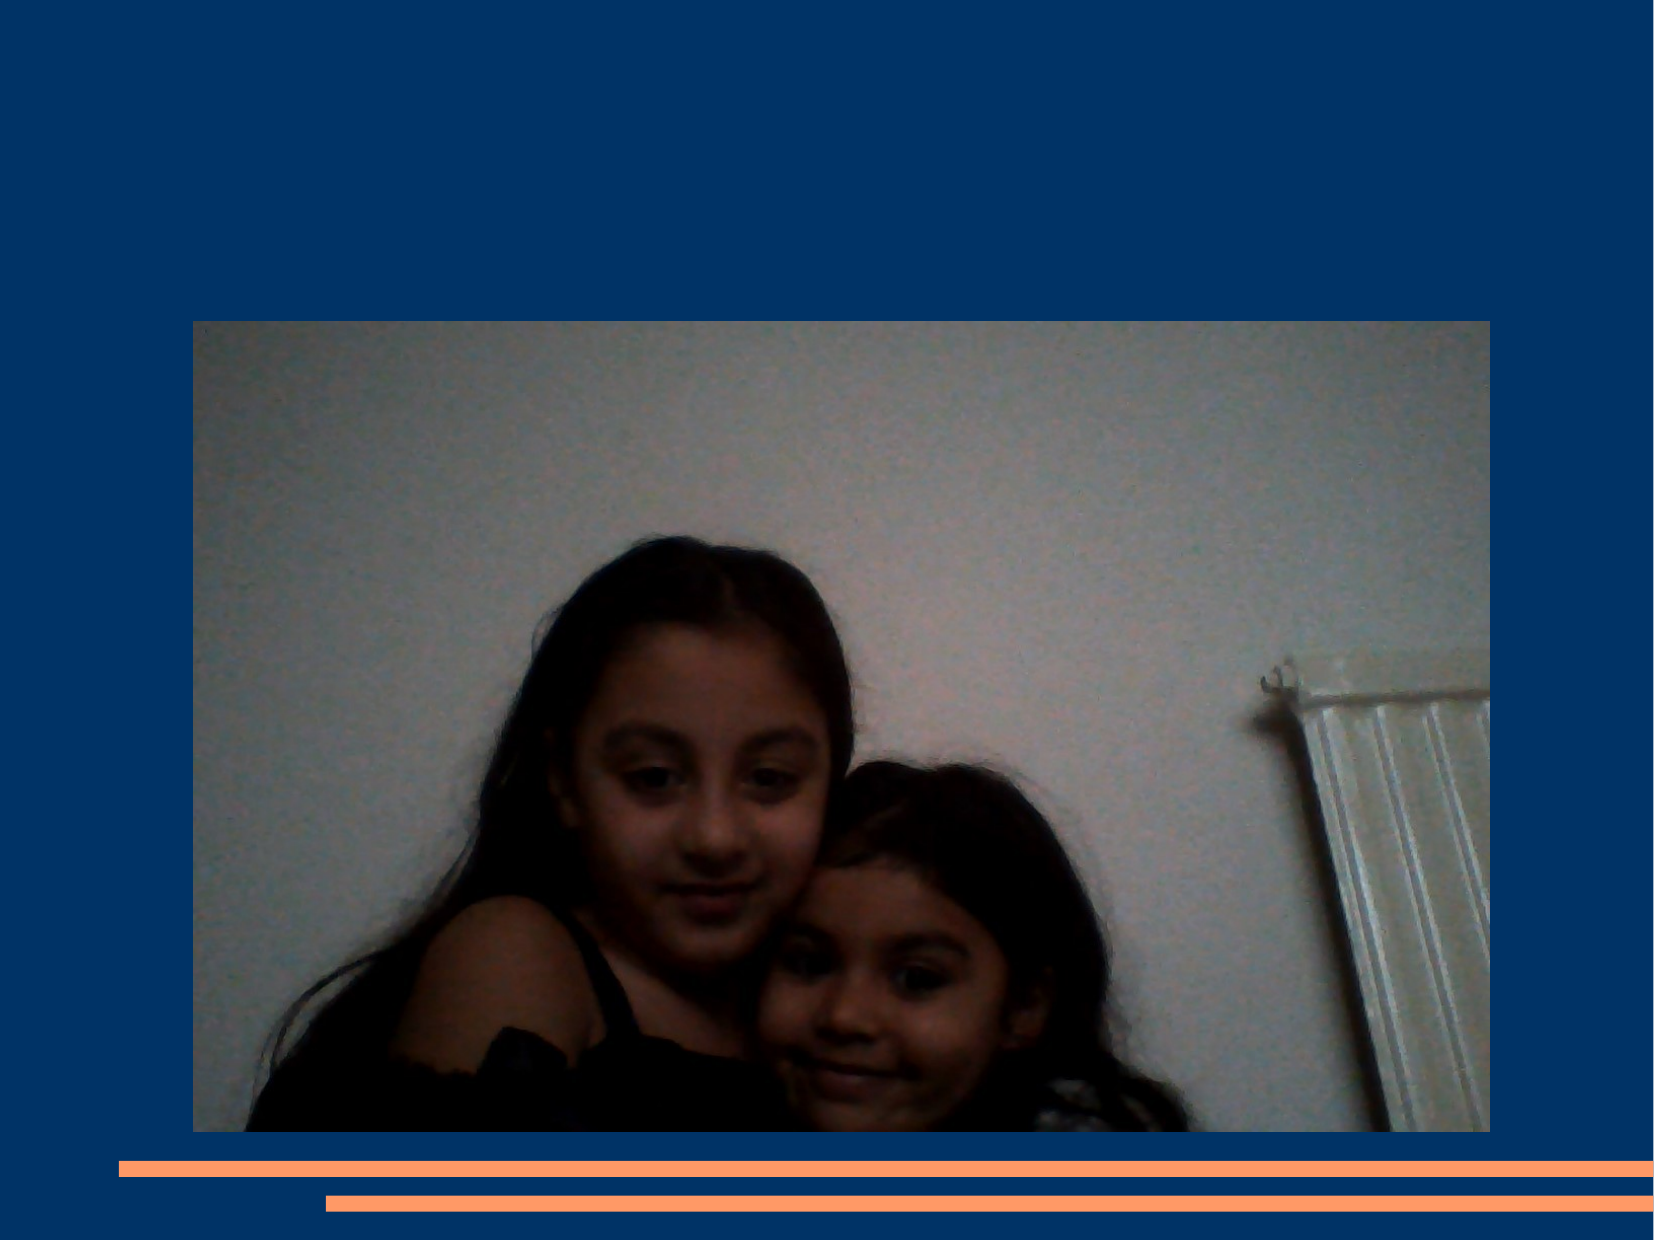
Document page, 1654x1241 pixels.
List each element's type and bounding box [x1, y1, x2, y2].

picture [193, 321, 1490, 1132]
